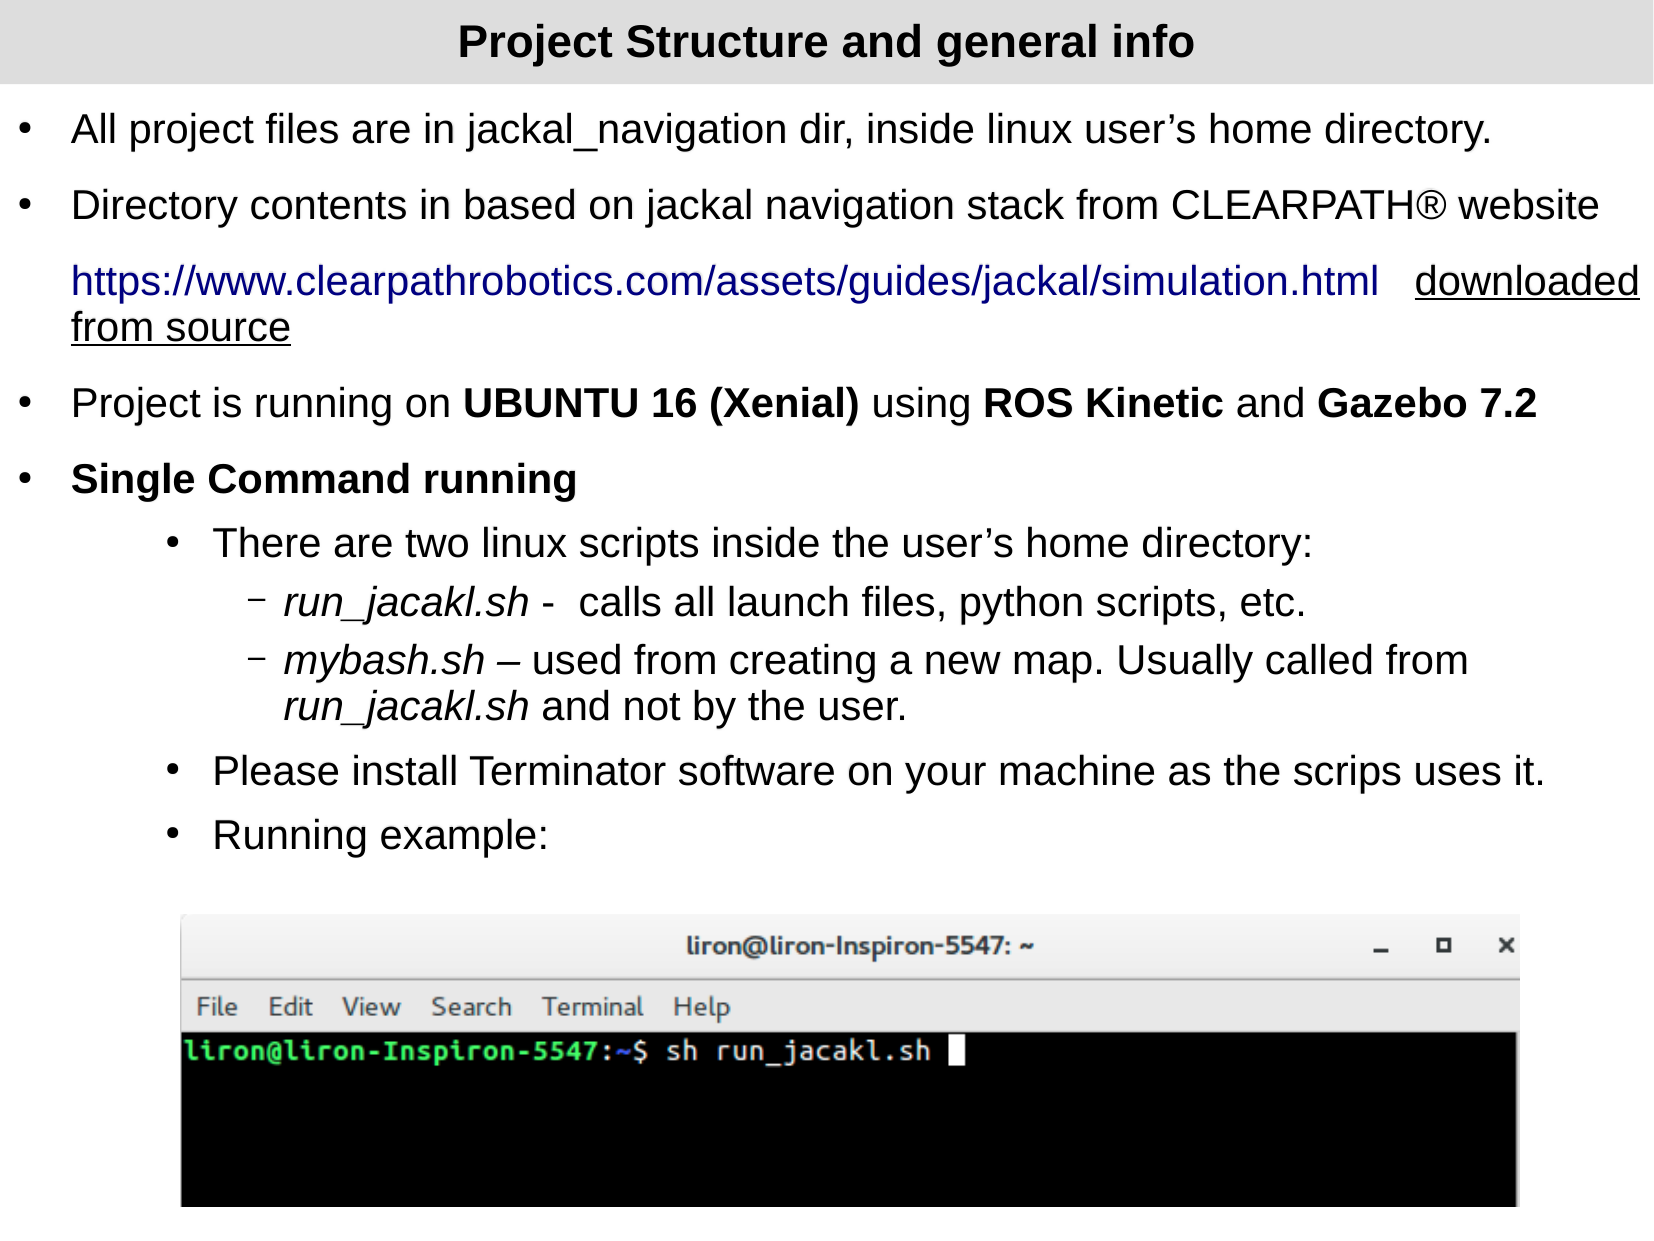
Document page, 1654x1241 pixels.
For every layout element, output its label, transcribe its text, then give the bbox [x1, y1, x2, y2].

picture [180, 914, 1520, 1207]
title Project Structure and general info [0, 0, 1654, 85]
list All project files are in jackal_navigation dir, inside linux user’s home directory. Directory contents in based on jackal navigation stack from CLEARPATH® website https://www.clearpathrobotics.com/assets/guides/jackal/simulation.html downloaded from source Project is running on UBUNTU 16 (Xenial) using ROS Kinetic and Gazebo 7.2 Single Command running There are two linux scripts inside the user’s home directory: run_jacakl.sh - calls all launch files, python scripts, etc. mybash.sh – used from creating a new map. Usually called from run_jacakl.sh and not by the user. Please install Terminator software on your machine as the scrips uses it. Running example: [0, 105, 1654, 1231]
